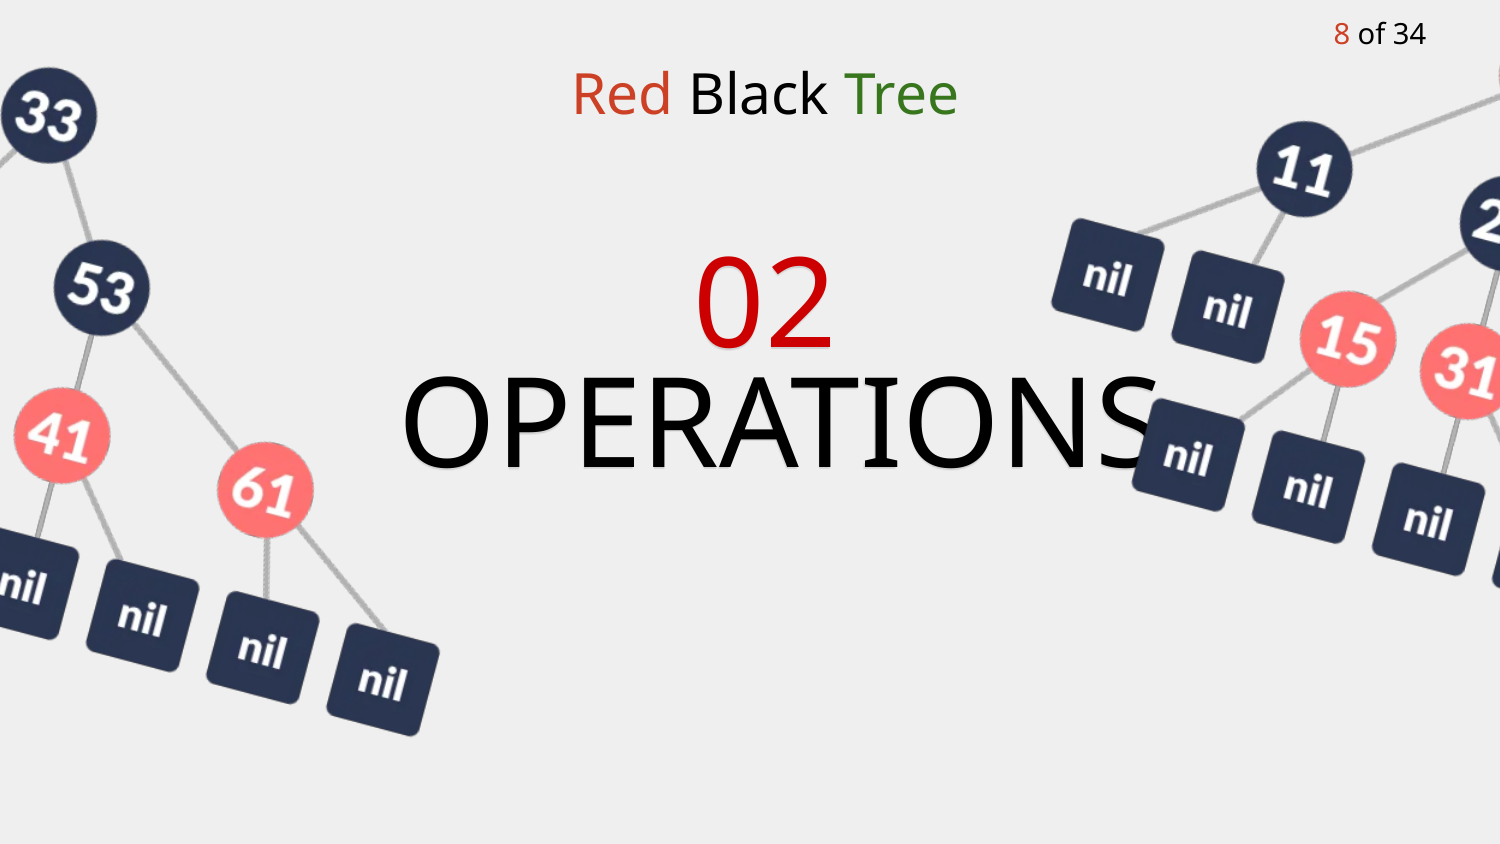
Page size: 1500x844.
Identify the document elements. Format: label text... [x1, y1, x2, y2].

picture [0, 0, 630, 844]
title Red Black Tree [545, 41, 985, 142]
subtitle 02 OPERATIONS [534, 236, 1045, 527]
picture [939, 0, 1500, 647]
text_box 8 of 34 [1318, 0, 1500, 65]
